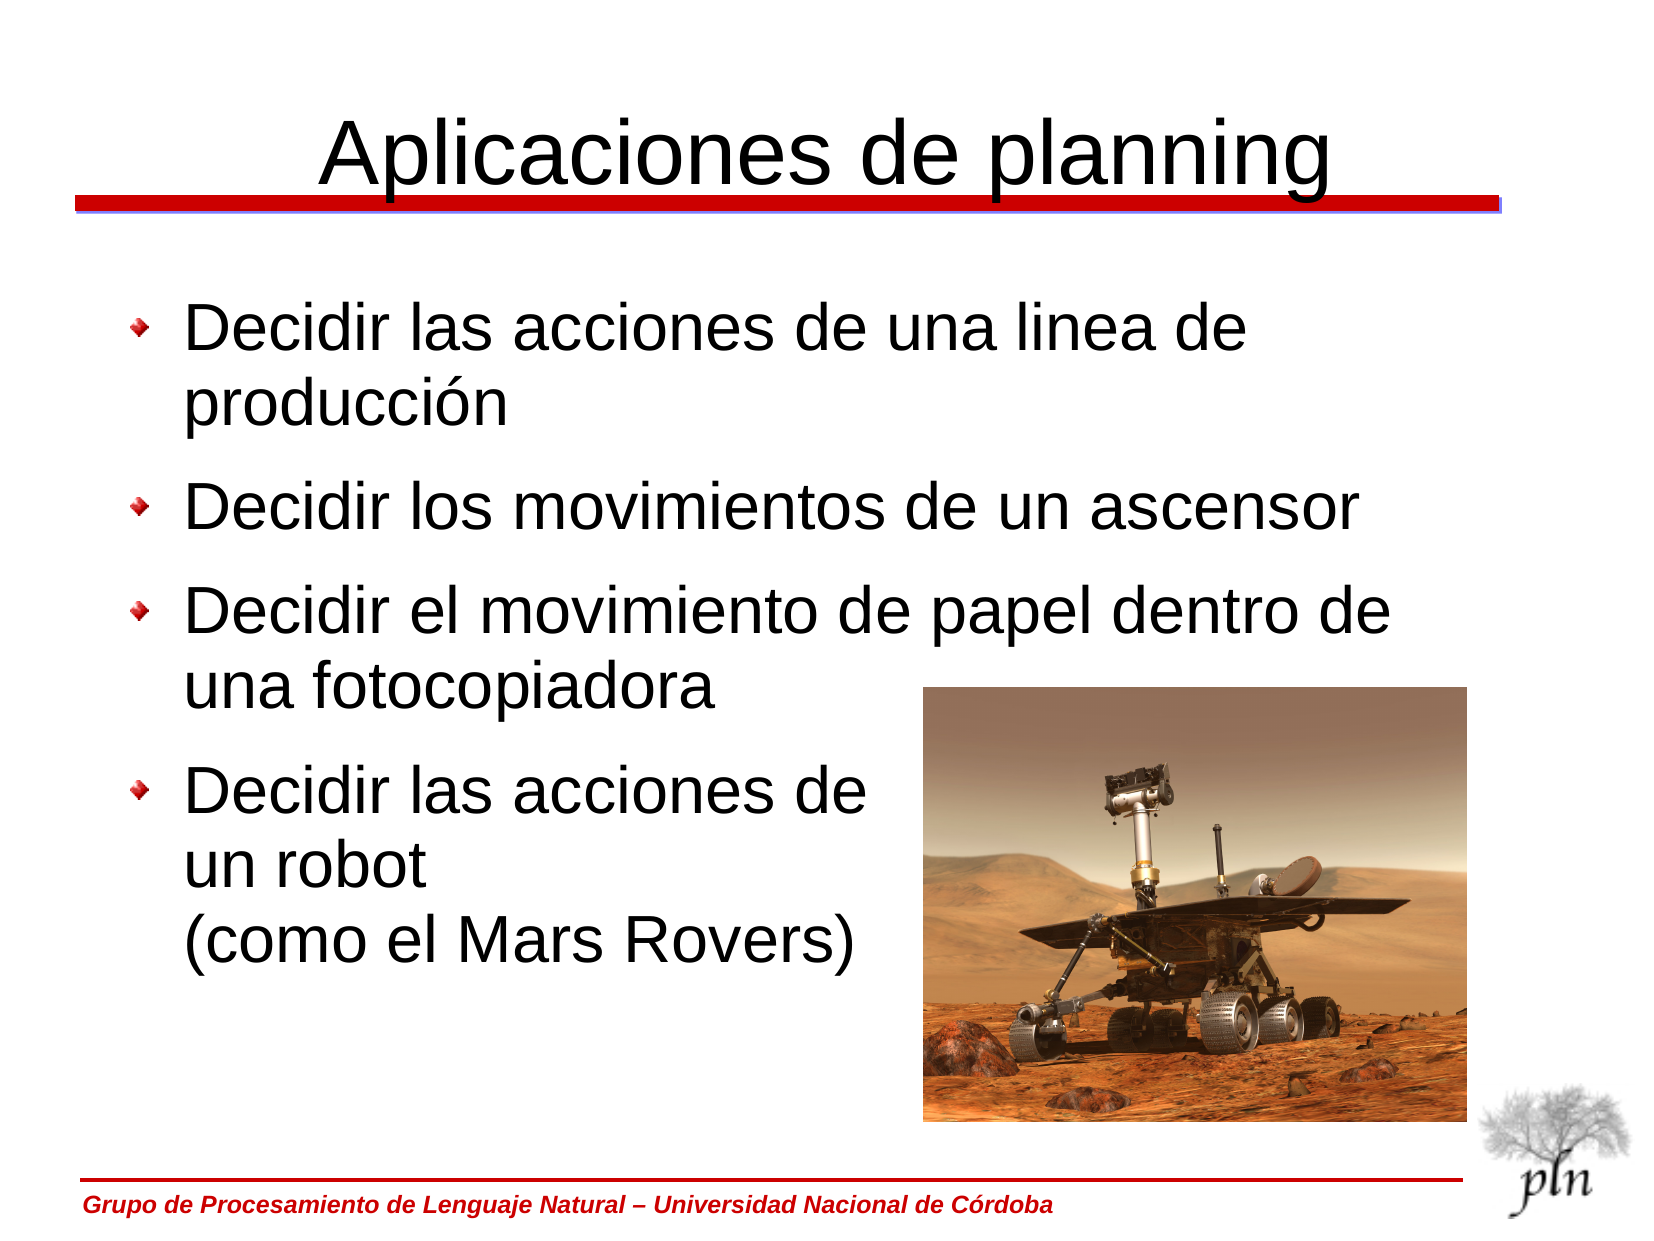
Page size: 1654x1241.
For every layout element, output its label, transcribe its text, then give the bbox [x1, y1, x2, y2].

list Decidir las acciones de una linea de producción Decidir los movimientos de un ascensor Decidir el movimiento de papel dentro de una fotocopiadora Decidir las acciones de un robot (como el Mars Rovers) [112, 290, 1501, 1109]
picture [1477, 1083, 1635, 1219]
title Aplicaciones de planning [82, 56, 1571, 250]
picture [923, 687, 1467, 1122]
